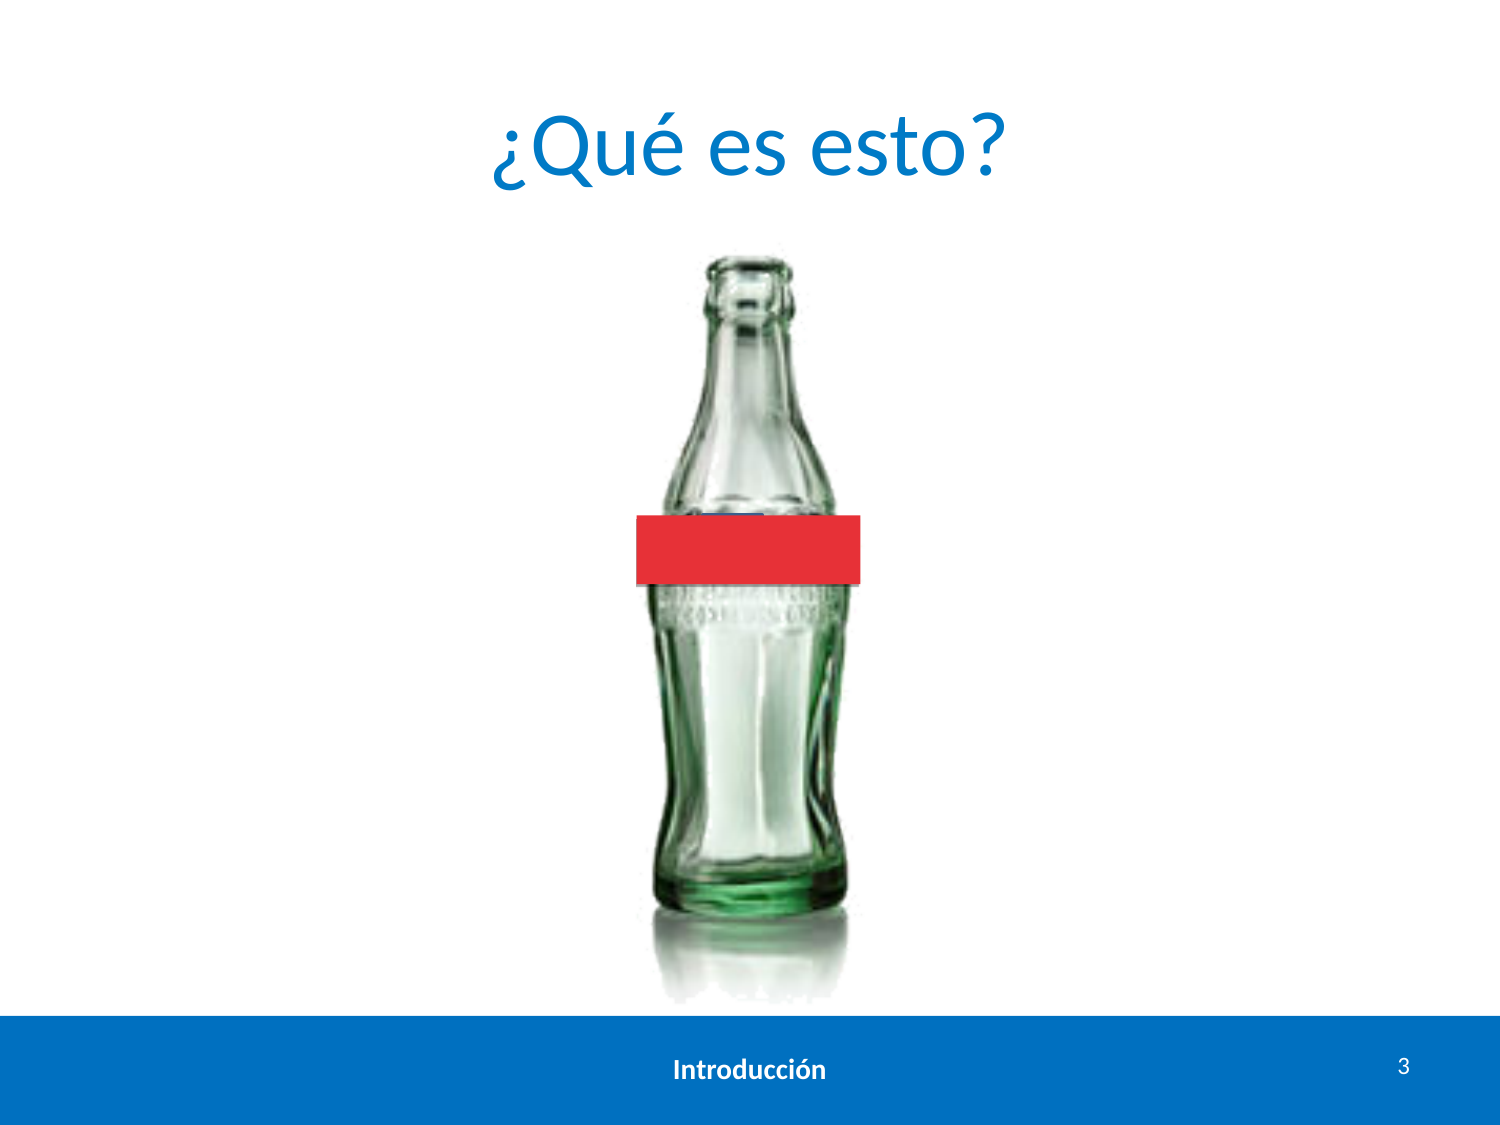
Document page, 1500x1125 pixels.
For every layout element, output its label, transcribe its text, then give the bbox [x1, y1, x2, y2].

picture [530, 193, 946, 1015]
text_box [636, 515, 861, 585]
title ¿Qué es esto? [75, 45, 1425, 233]
footer Introducción [478, 1042, 1022, 1103]
slide_number 14 [1074, 1042, 1425, 1103]
